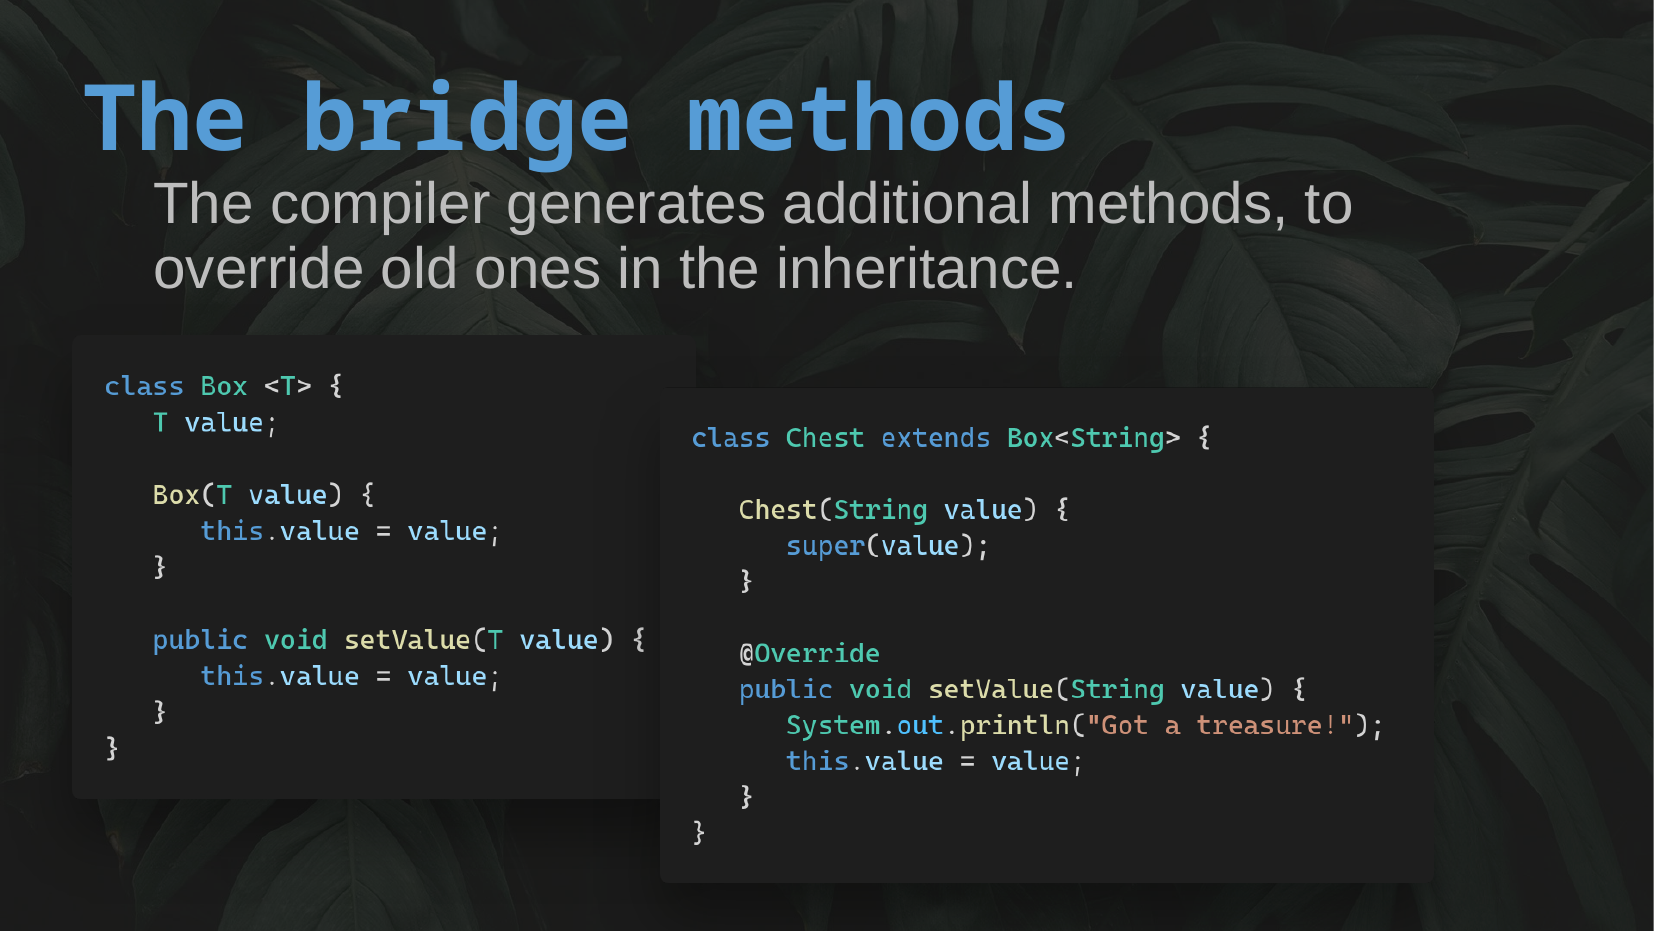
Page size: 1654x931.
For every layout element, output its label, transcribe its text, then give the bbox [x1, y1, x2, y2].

picture [0, 0, 1654, 931]
list The compiler generates additional methods, to override old ones in the inheritance. [82, 170, 1571, 710]
title The bridge methods [82, 37, 1571, 170]
